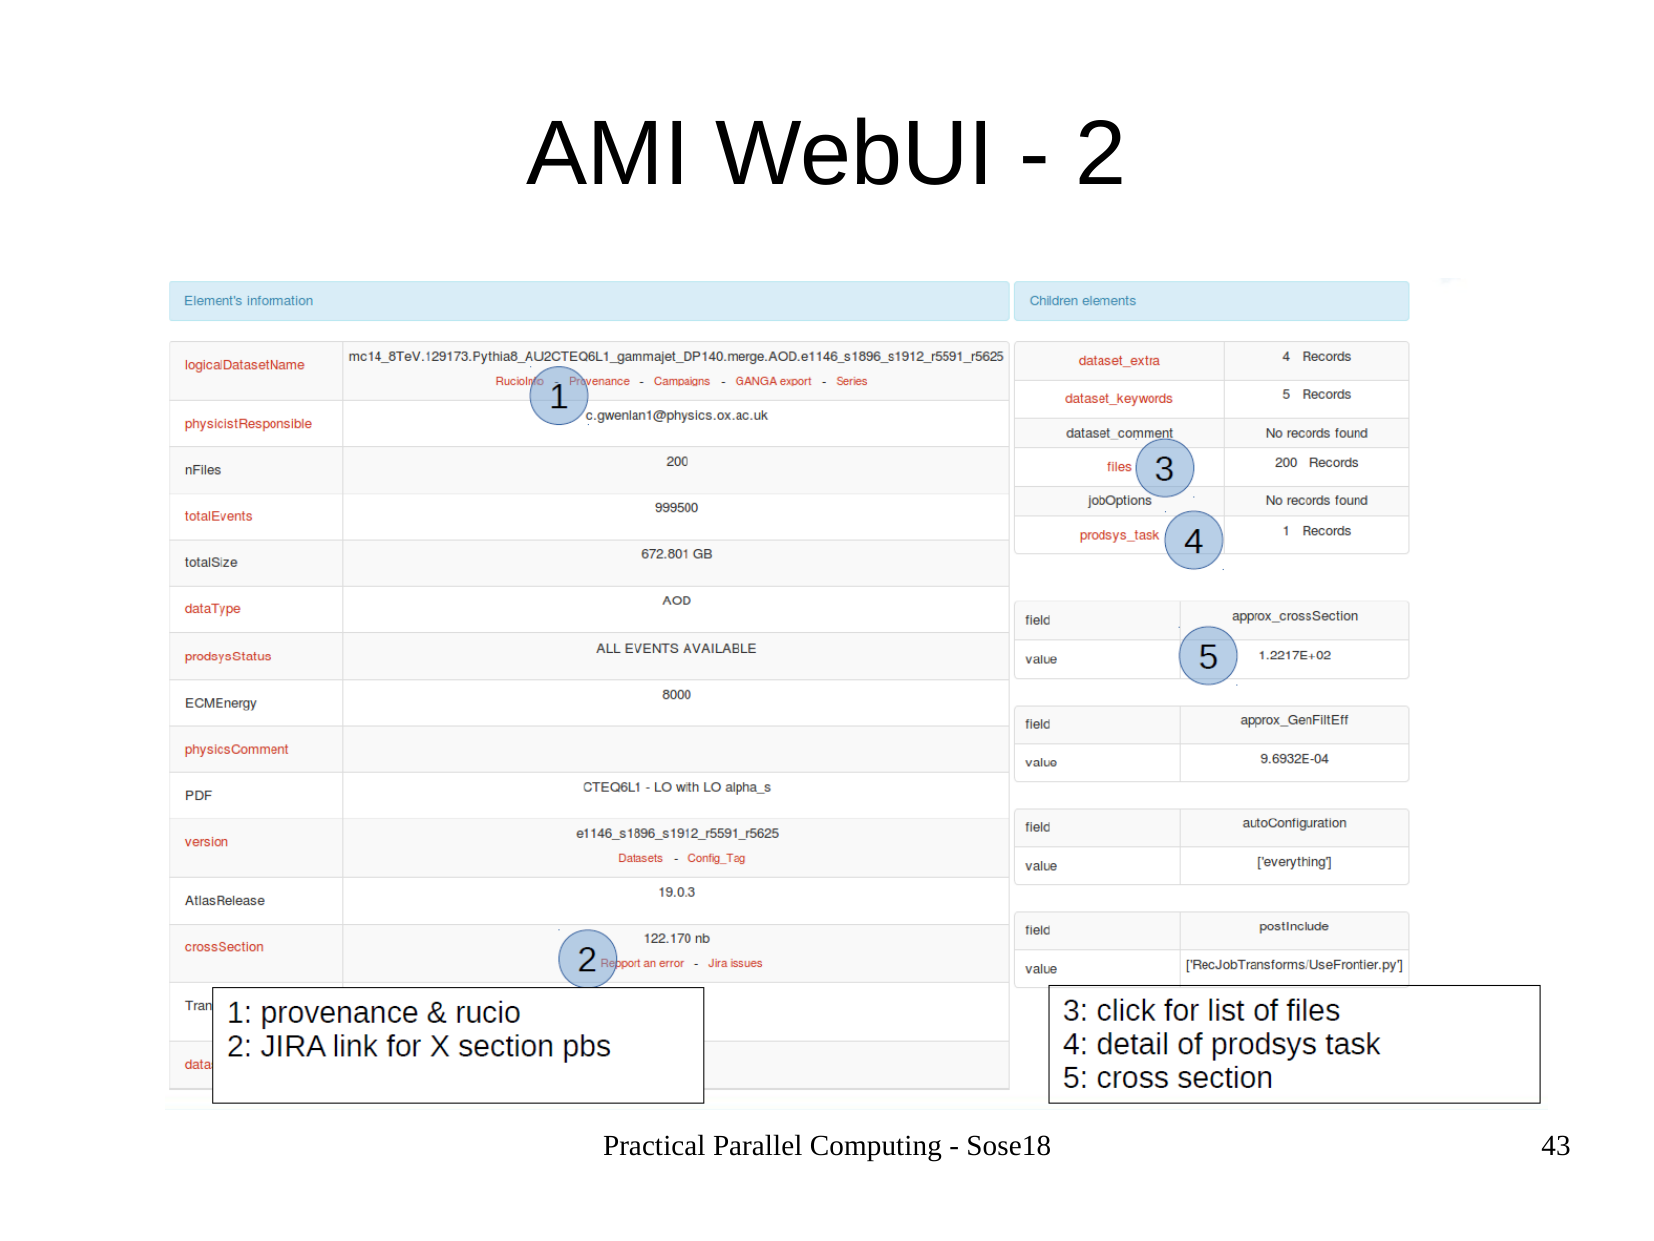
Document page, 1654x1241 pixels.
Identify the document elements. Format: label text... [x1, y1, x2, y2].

title AMI WebUI - 2 [82, 49, 1571, 257]
picture [165, 278, 1548, 1110]
